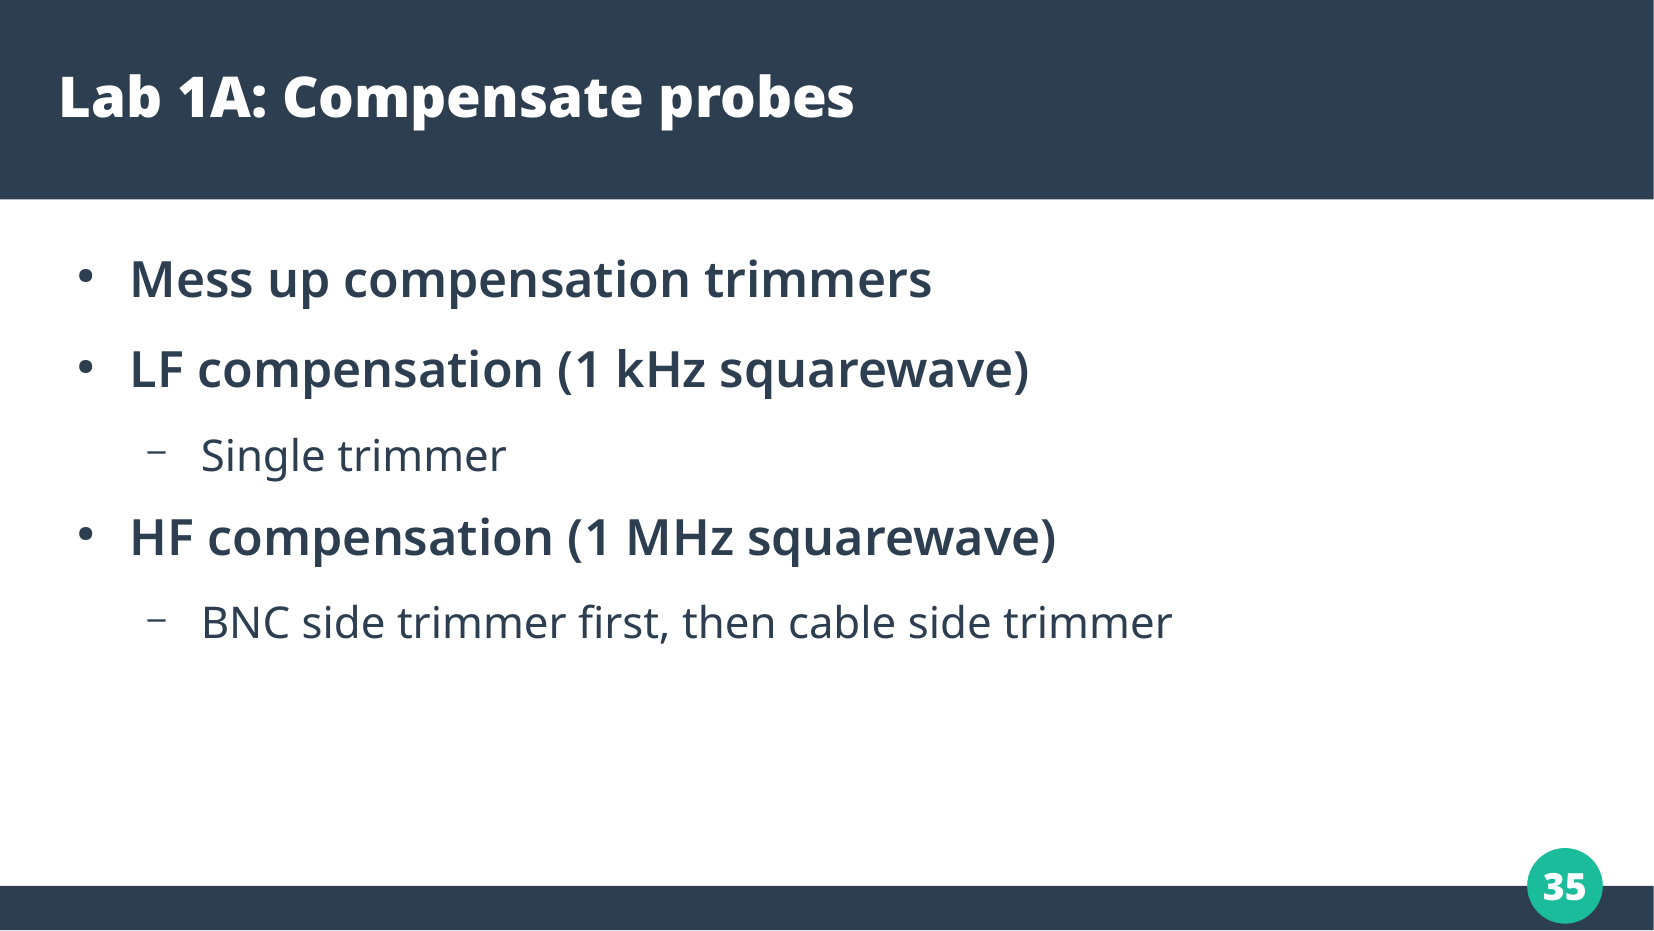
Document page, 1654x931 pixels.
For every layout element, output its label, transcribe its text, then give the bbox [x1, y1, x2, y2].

list Mess up compensation trimmers LF compensation (1 kHz squarewave) Single trimmer HF compensation (1 MHz squarewave) BNC side trimmer first, then cable side trimmer [59, 243, 1595, 864]
title Lab 1A: Compensate probes [59, 37, 1595, 155]
